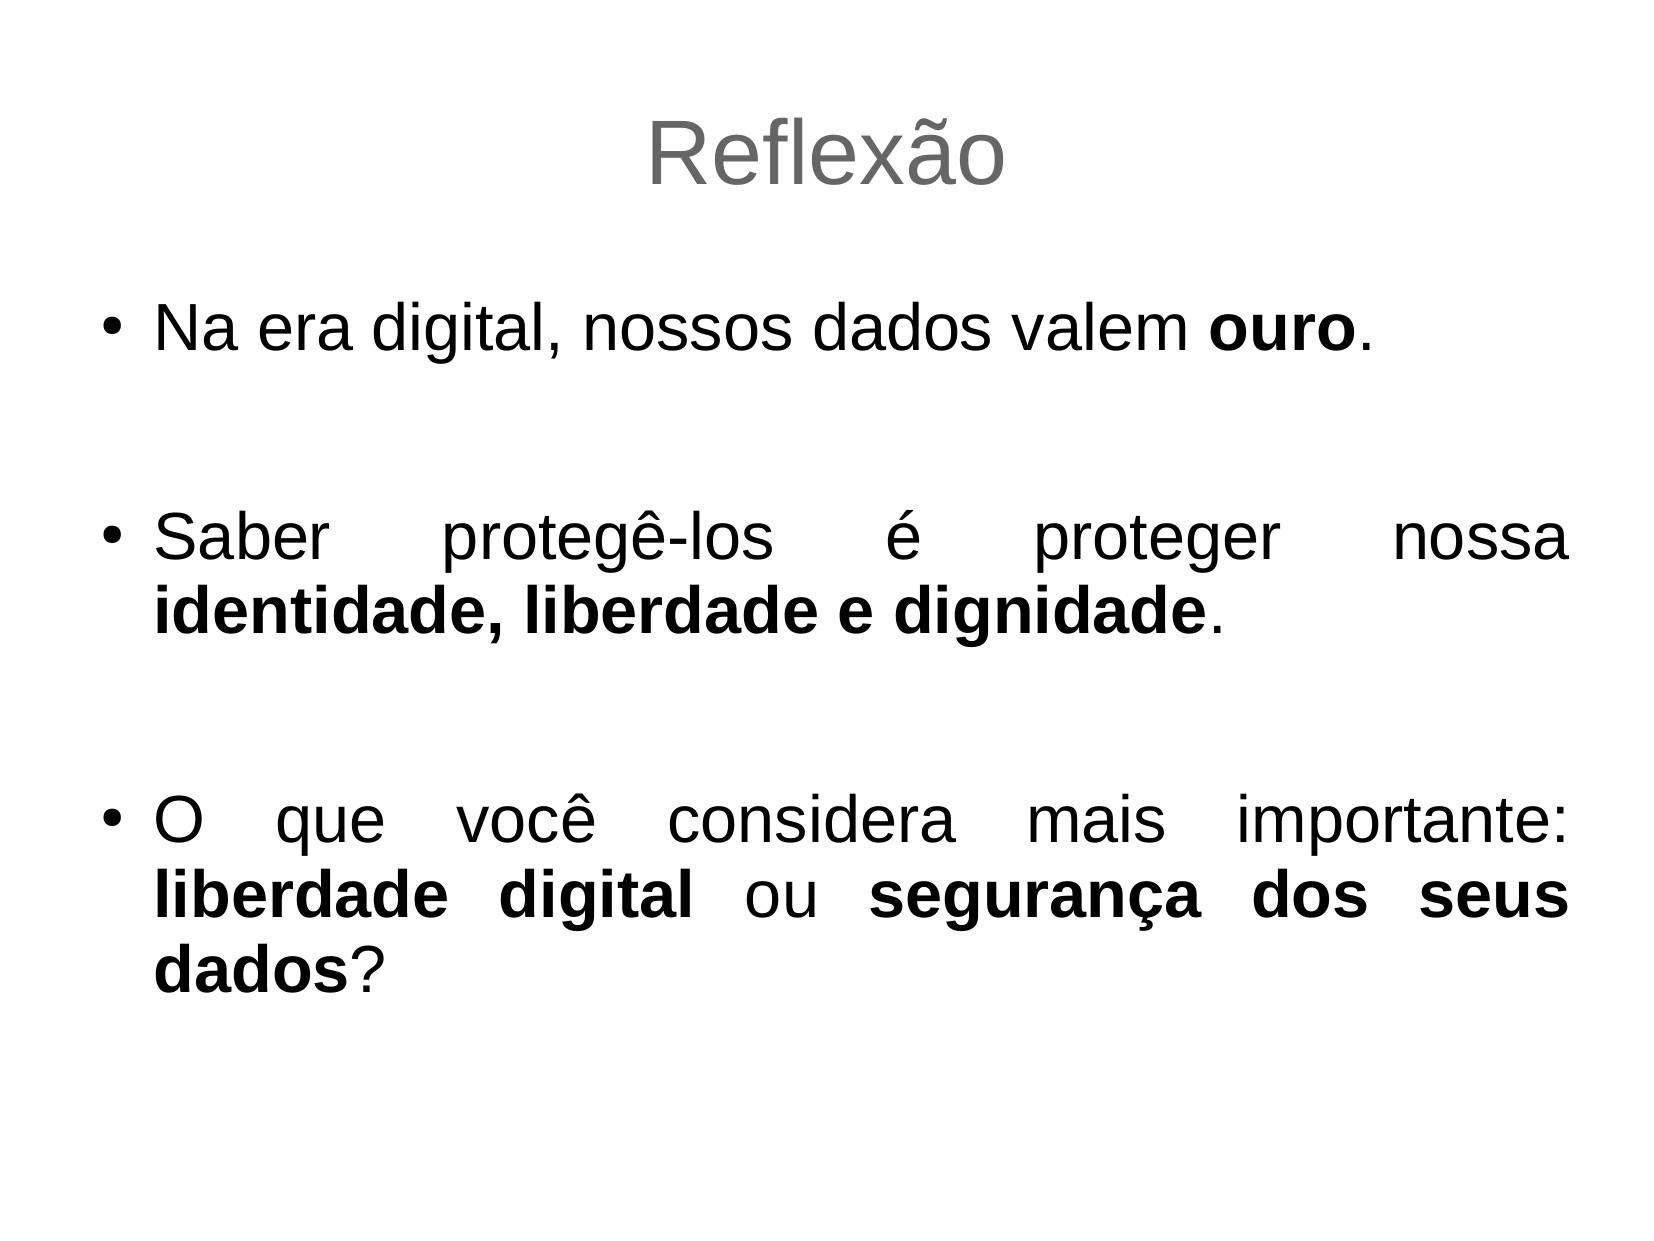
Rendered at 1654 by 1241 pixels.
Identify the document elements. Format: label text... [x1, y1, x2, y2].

list Na era digital, nossos dados valem ouro. Saber protegê-los é proteger nossa identidade, liberdade e dignidade. O que você considera mais importante: liberdade digital ou segurança dos seus dados? [82, 290, 1571, 1158]
title Reflexão [82, 49, 1571, 257]
